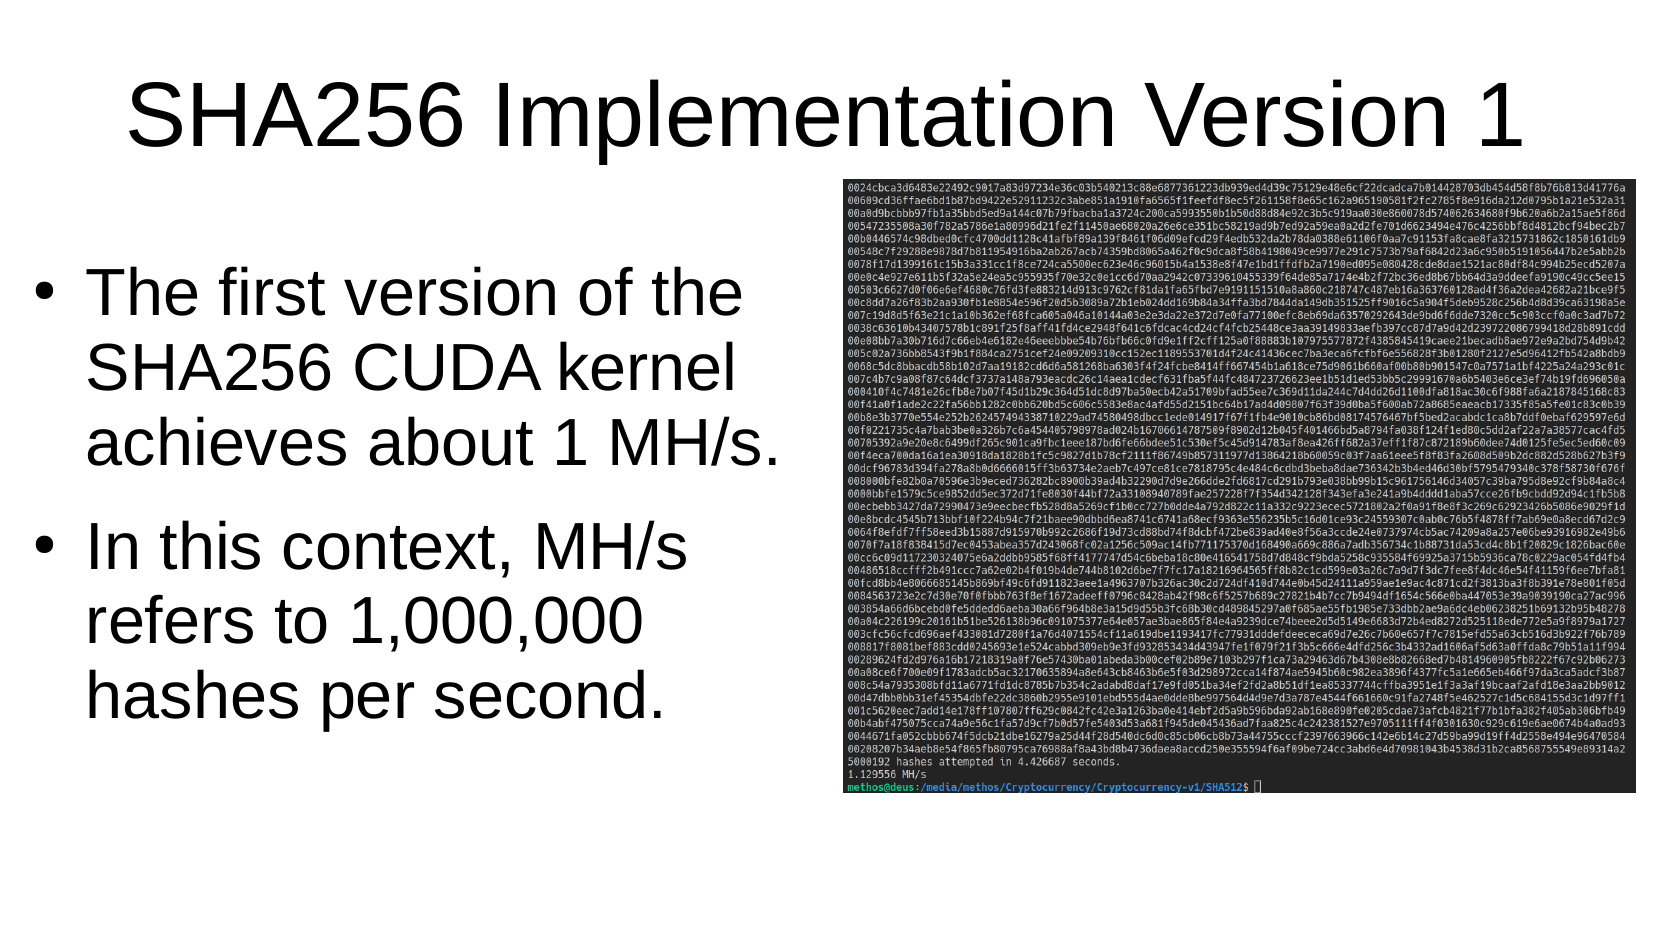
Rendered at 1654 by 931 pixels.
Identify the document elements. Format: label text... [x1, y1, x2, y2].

list The first version of the SHA256 CUDA kernel achieves about 1 MH/s. In this context, MH/s refers to 1,000,000 hashes per second. [15, 255, 851, 931]
picture [843, 179, 1636, 794]
title SHA256 Implementation Version 1 [82, 37, 1571, 193]
